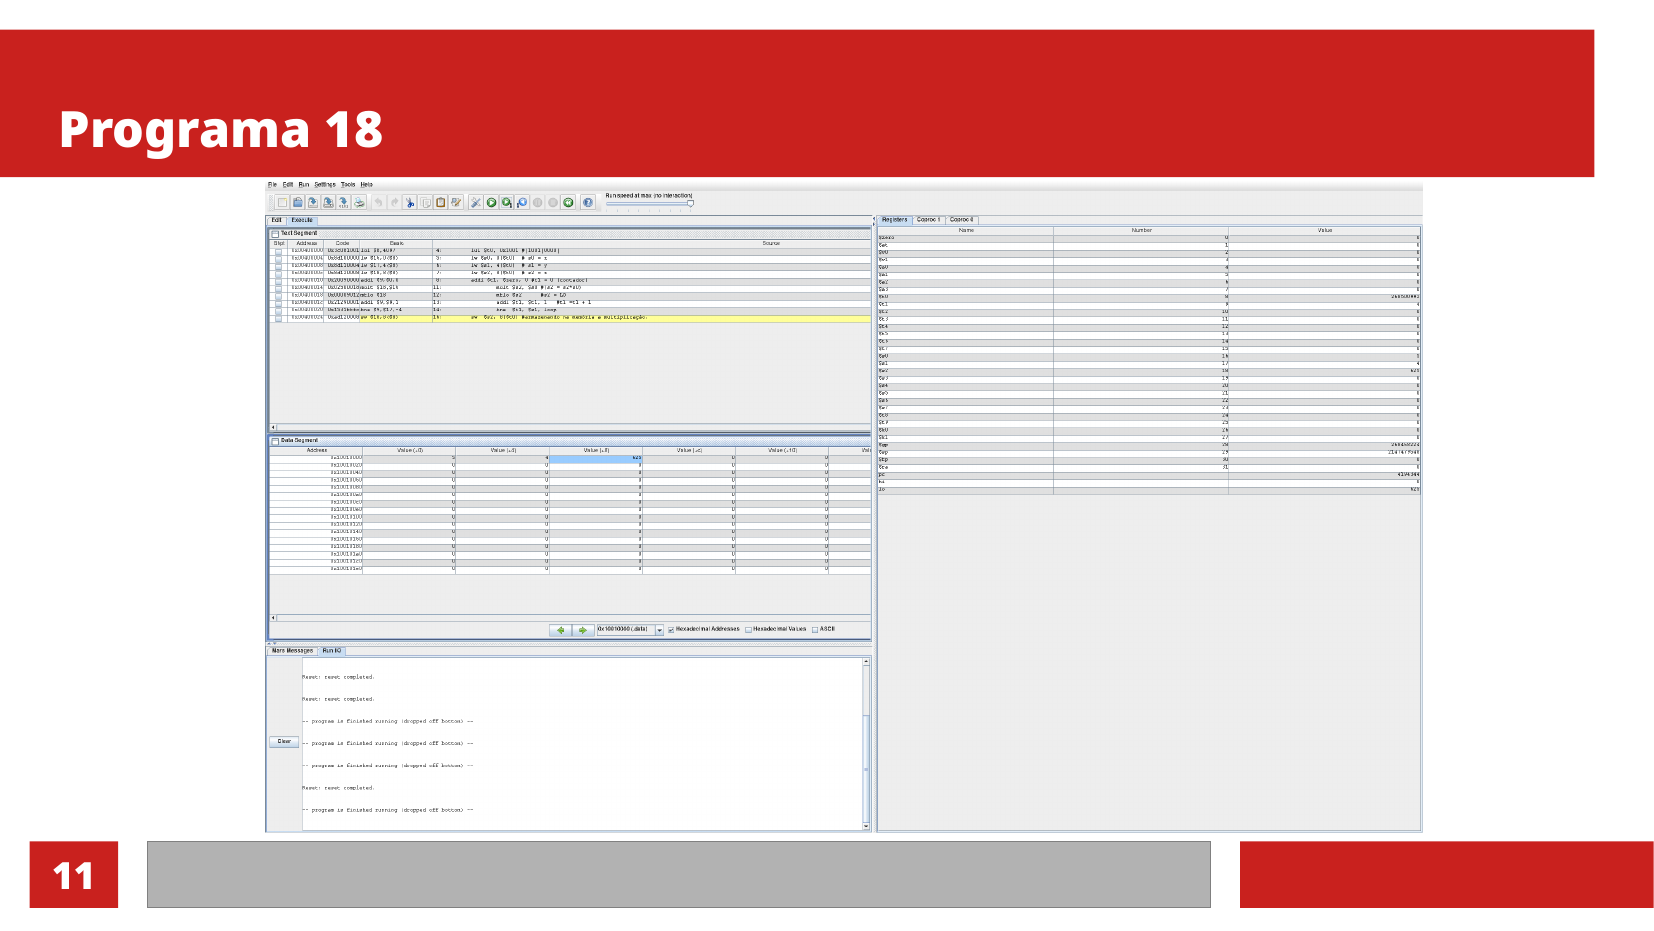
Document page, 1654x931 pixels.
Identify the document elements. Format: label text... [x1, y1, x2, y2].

title Programa 18 [59, 44, 1595, 163]
picture [265, 181, 1423, 833]
